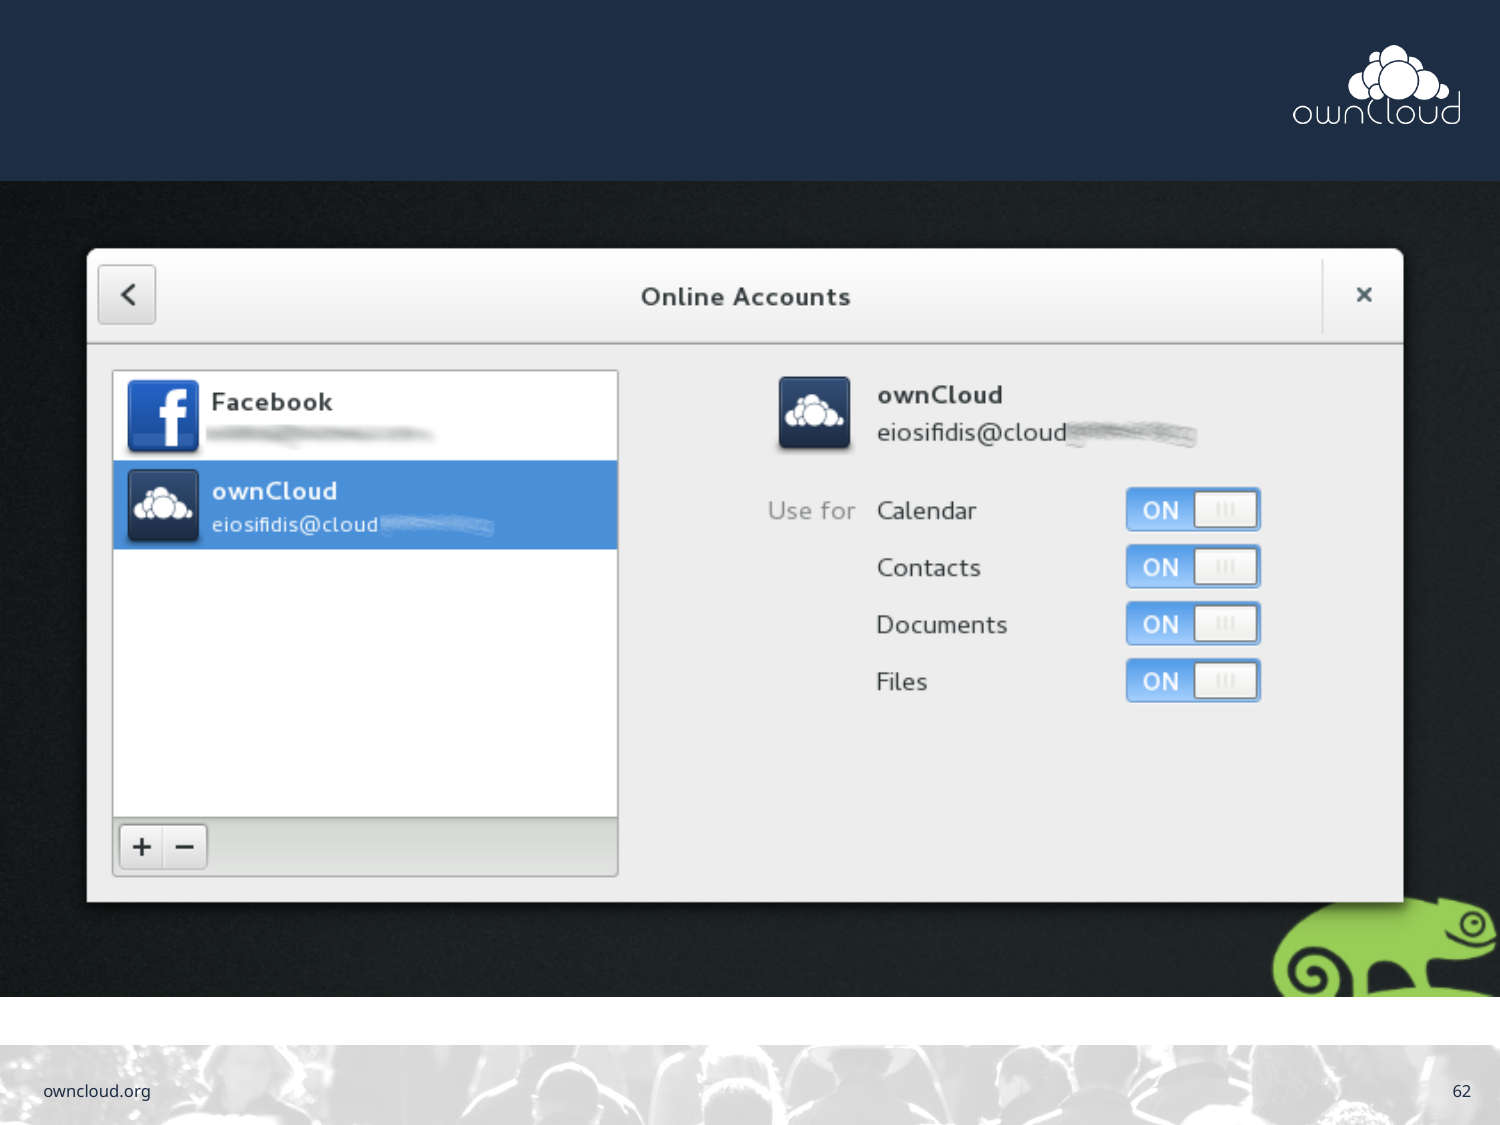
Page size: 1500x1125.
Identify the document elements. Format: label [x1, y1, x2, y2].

picture [1293, 45, 1460, 124]
picture [0, 1045, 1500, 1125]
picture [0, 181, 1500, 997]
